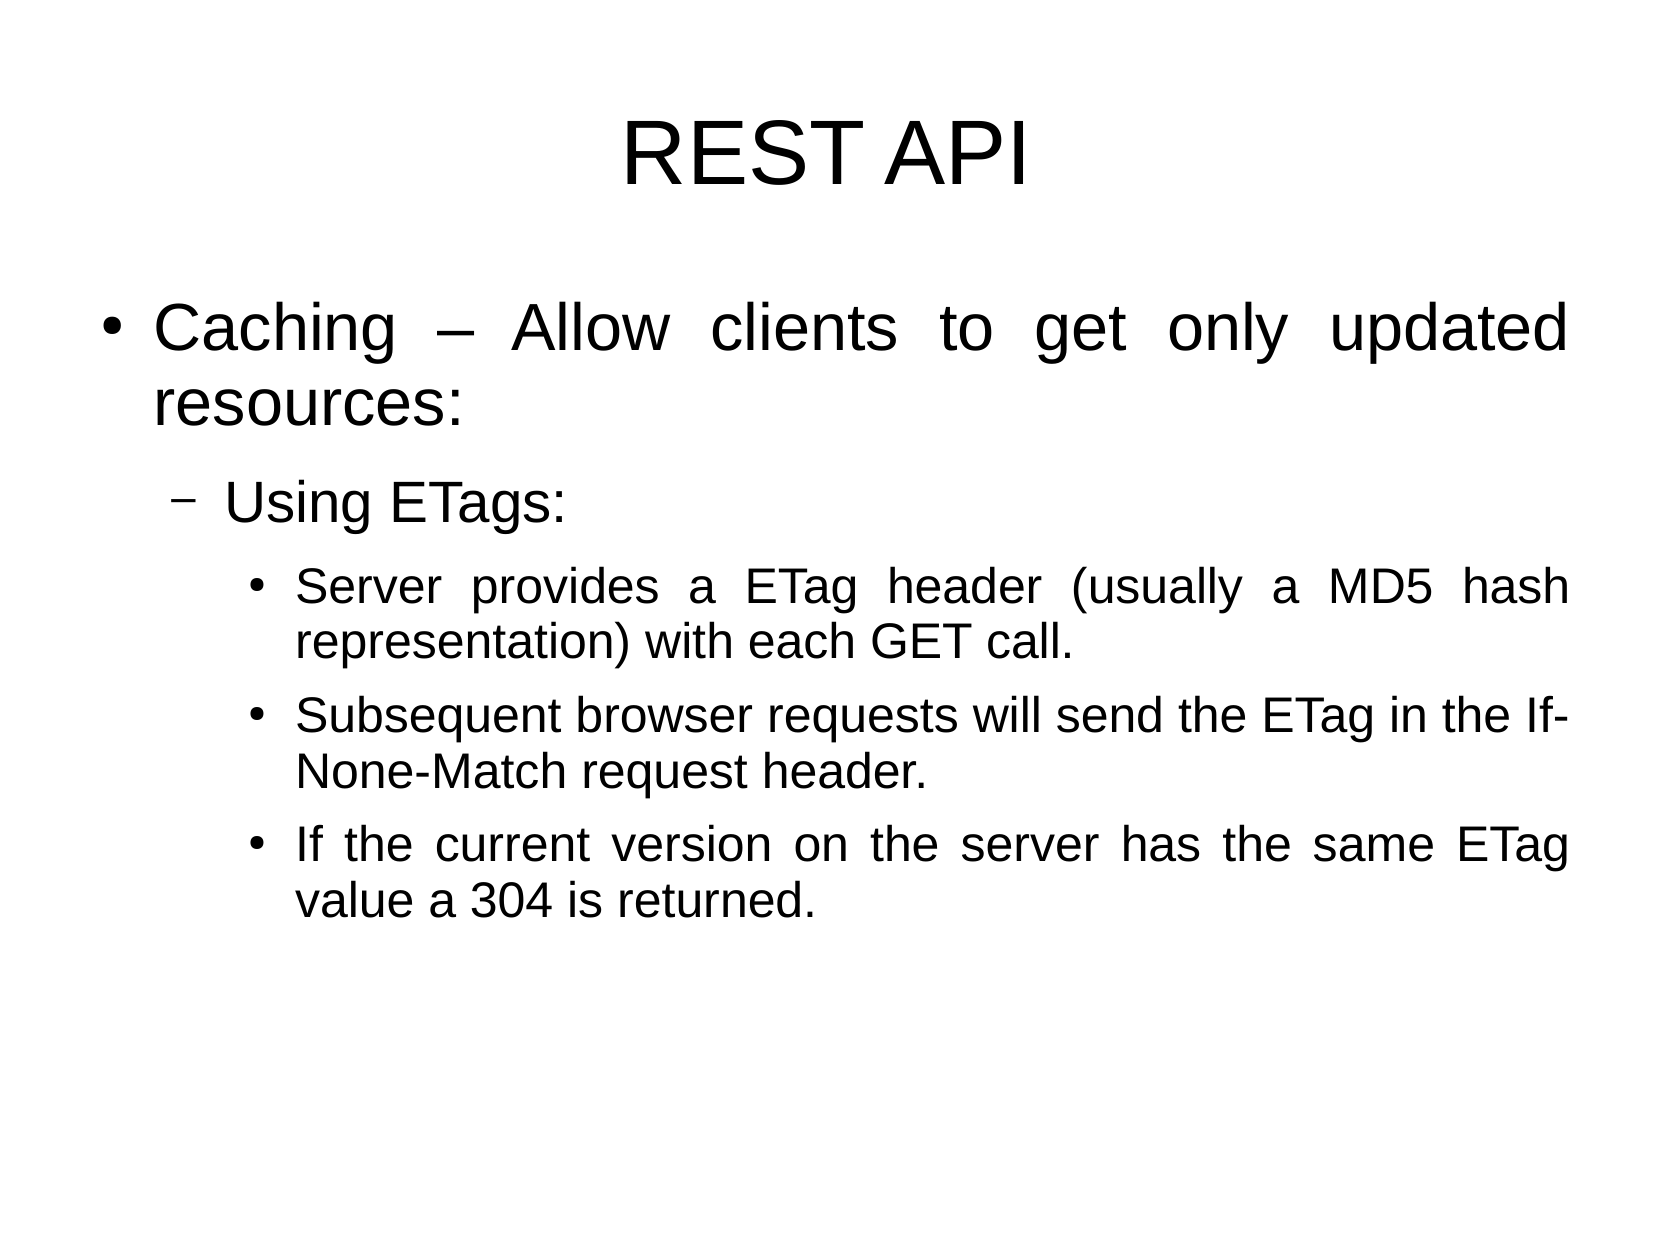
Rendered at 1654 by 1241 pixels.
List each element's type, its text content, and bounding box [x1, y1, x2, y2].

title REST API [82, 49, 1571, 257]
list Caching – Allow clients to get only updated resources: Using ETags: Server provides a ETag header (usually a MD5 hash representation) with each GET call. Subsequent browser requests will send the ETag in the If-None-Match request header. If the current version on the server has the same ETag value a 304 is returned. [82, 290, 1571, 1010]
